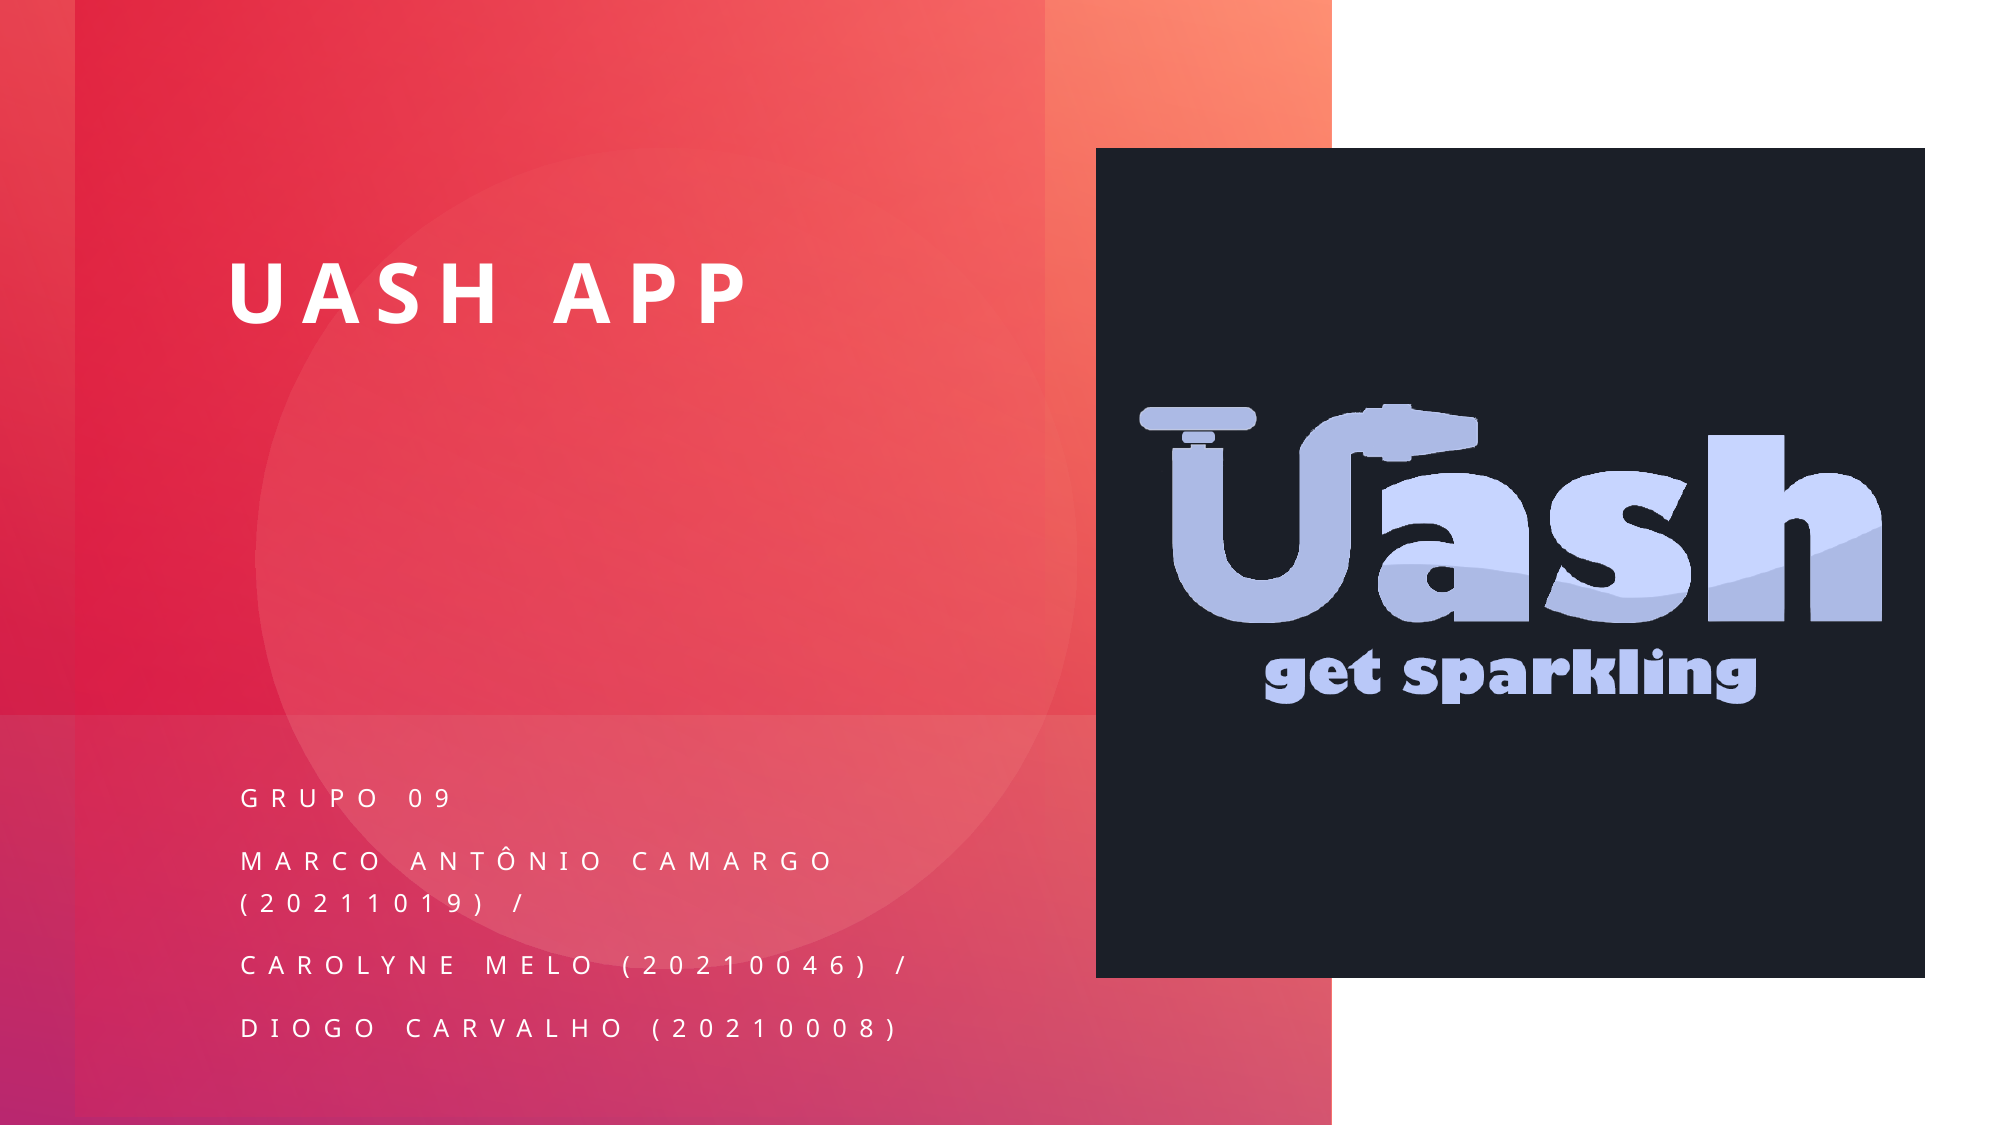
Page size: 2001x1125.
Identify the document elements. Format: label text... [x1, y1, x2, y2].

title Uash app [225, 240, 1000, 659]
subtitle Grupo 09 Marco Antônio Camargo (20211019) / Carolyne Melo (20210046) / Diogo Carvalho (20210008) [225, 763, 1000, 1068]
text_box [0, 0, 1332, 1125]
picture [1096, 148, 1925, 978]
